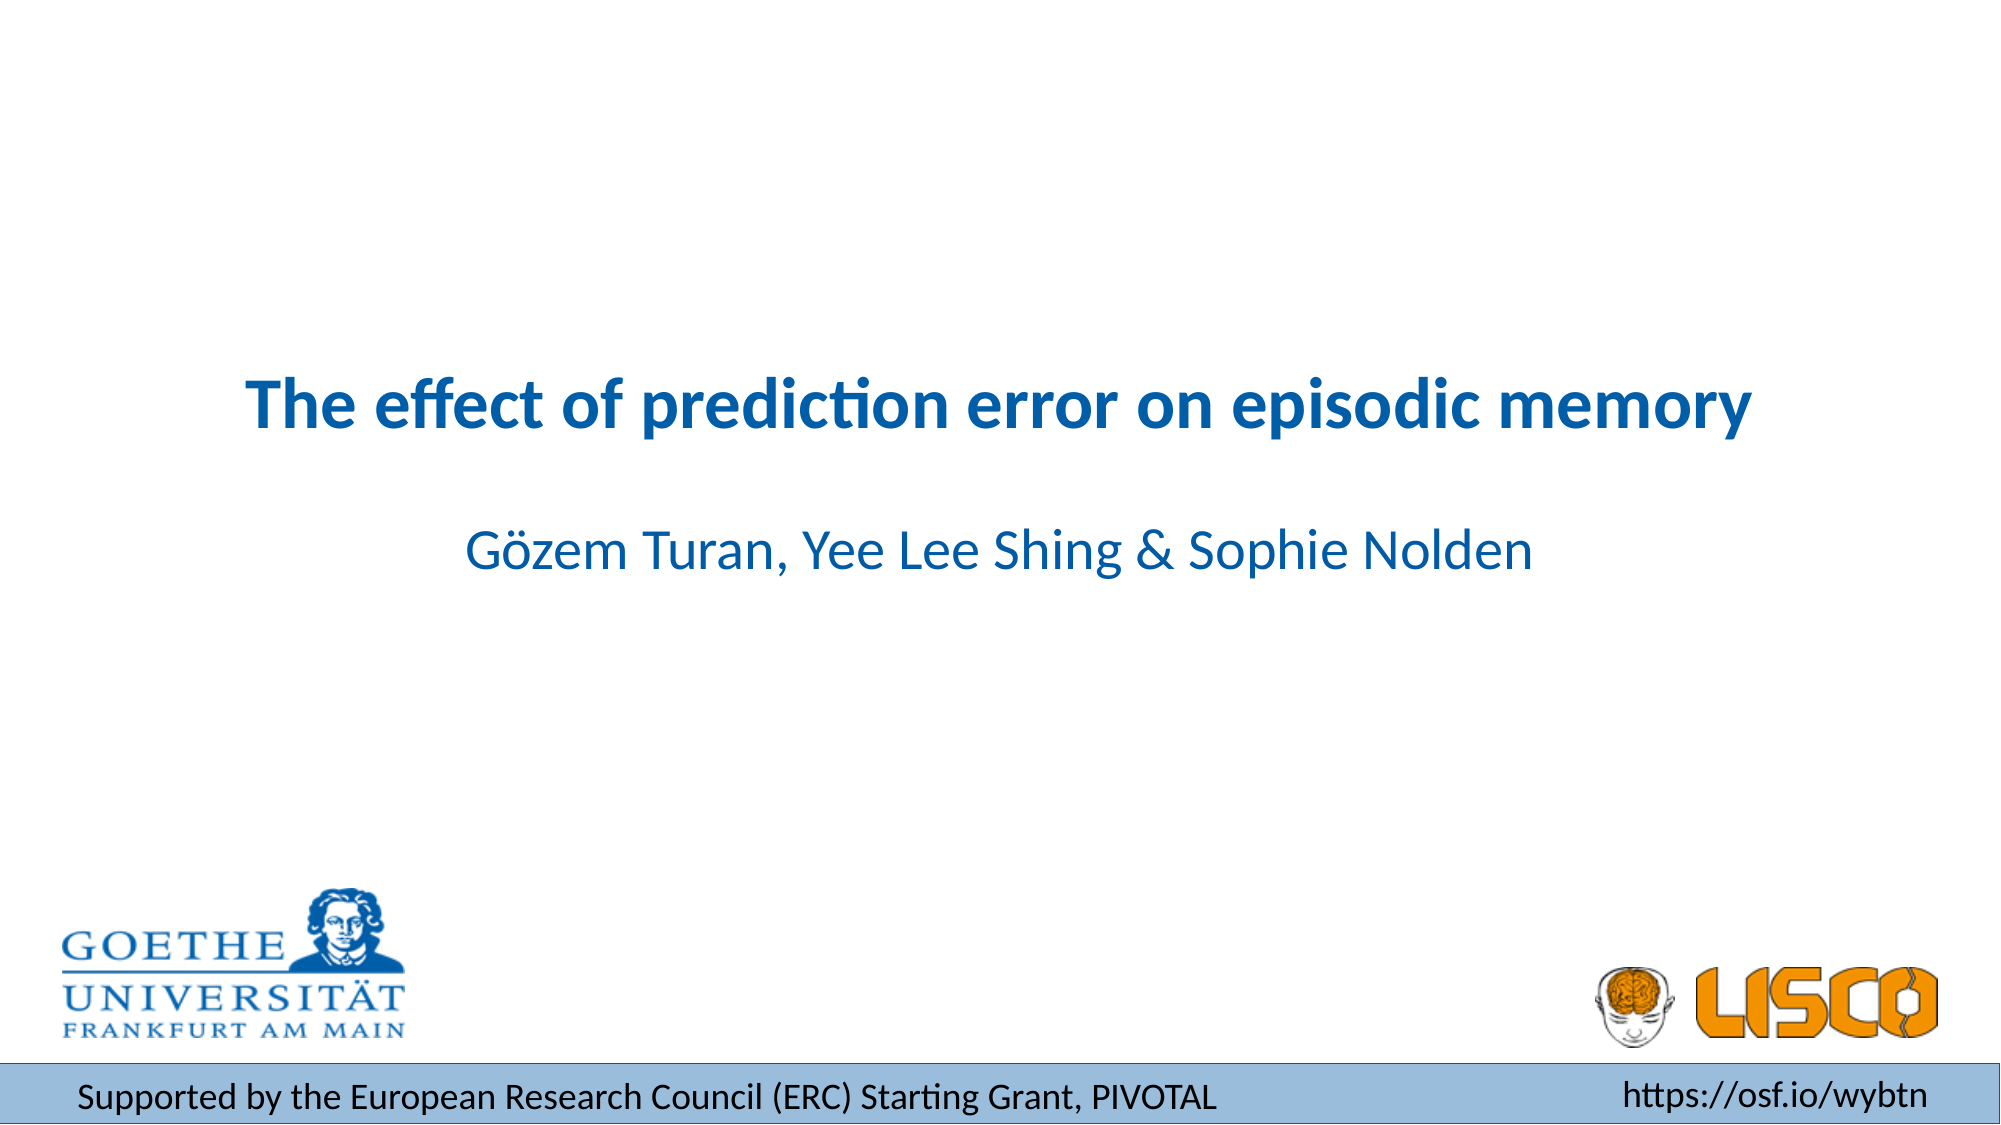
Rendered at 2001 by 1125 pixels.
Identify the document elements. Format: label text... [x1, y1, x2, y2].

text_box [0, 1063, 2000, 1124]
text_box The effect of prediction error on episodic memory [227, 185, 1773, 452]
picture [1696, 967, 1938, 1039]
text_box Gözem Turan, Yee Lee Shing & Sophie Nolden [249, 511, 1750, 634]
picture [1595, 967, 1675, 1048]
picture [62, 888, 405, 1039]
text_box Supported by the European Research Council (ERC) Starting Grant, PIVOTAL [62, 1064, 1427, 1125]
text_box https://osf.io/wybtn [1602, 1063, 1944, 1123]
